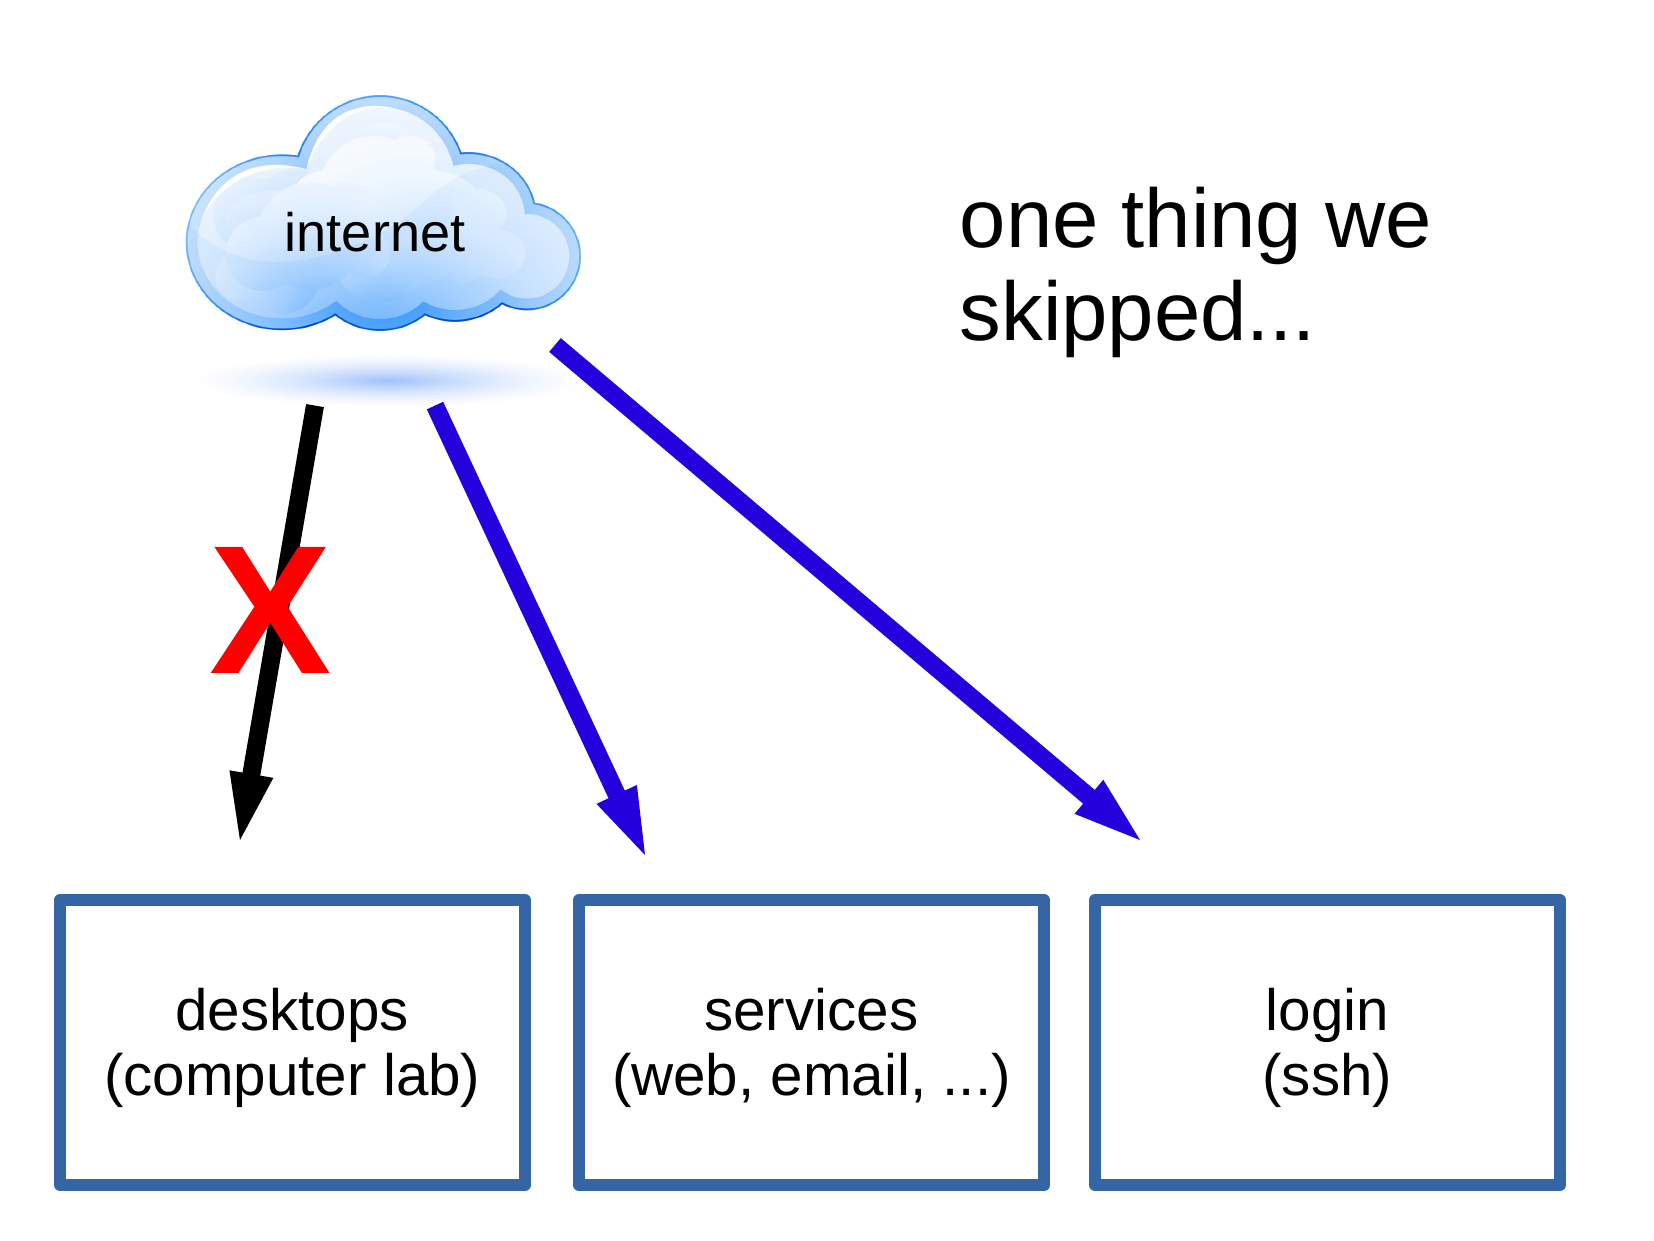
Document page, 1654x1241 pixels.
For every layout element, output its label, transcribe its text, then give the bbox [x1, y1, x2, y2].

text_box login (ssh) [1095, 900, 1561, 1186]
text_box desktops (computer lab) [60, 900, 526, 1186]
text_box internet [270, 194, 796, 271]
text_box services (web, email, ...) [579, 900, 1045, 1186]
text_box one thing we skipped... [945, 164, 1471, 366]
text_box X [490, 500, 571, 673]
text_box X [195, 500, 571, 721]
picture [150, 74, 616, 406]
